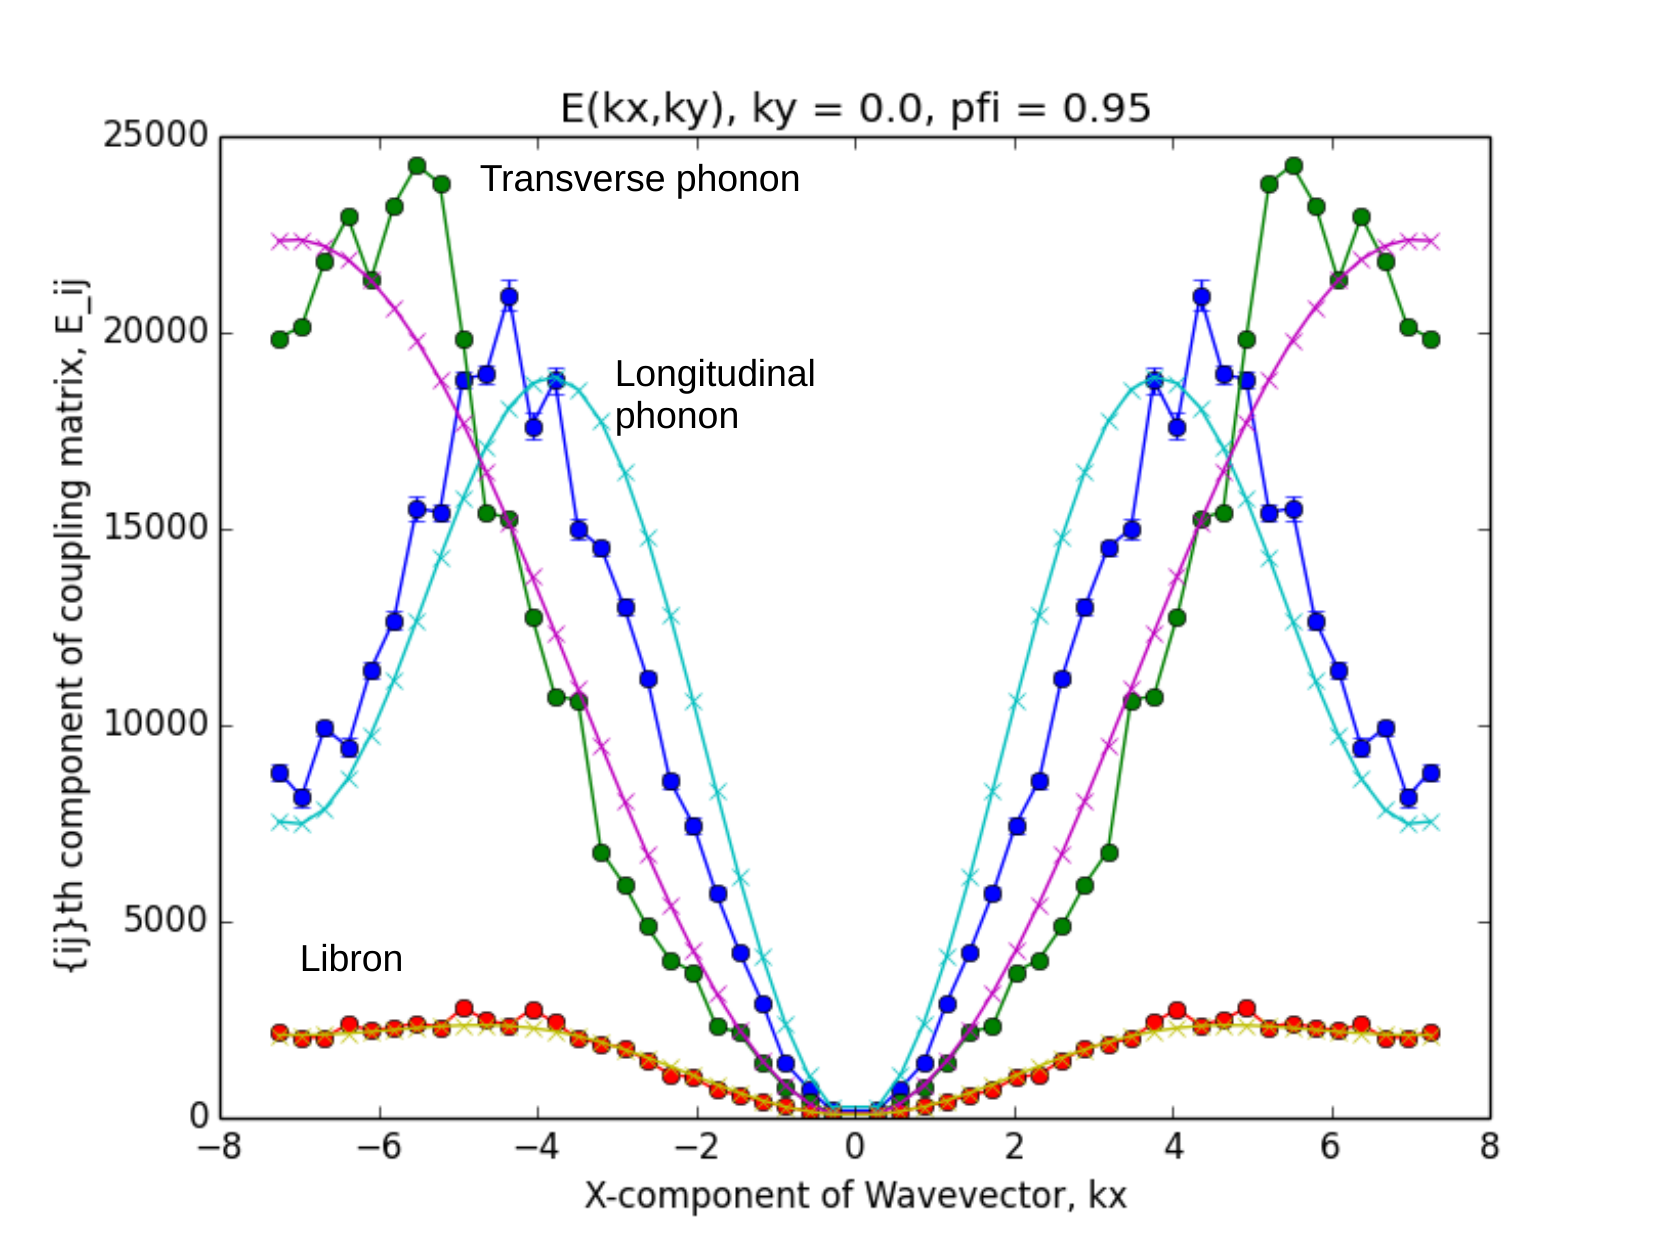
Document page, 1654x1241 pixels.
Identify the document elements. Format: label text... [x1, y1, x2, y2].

picture [15, 14, 1654, 1241]
text_box Longitudinal phonon [600, 345, 901, 444]
text_box Libron [285, 930, 571, 987]
text_box Transverse phonon [465, 150, 871, 207]
